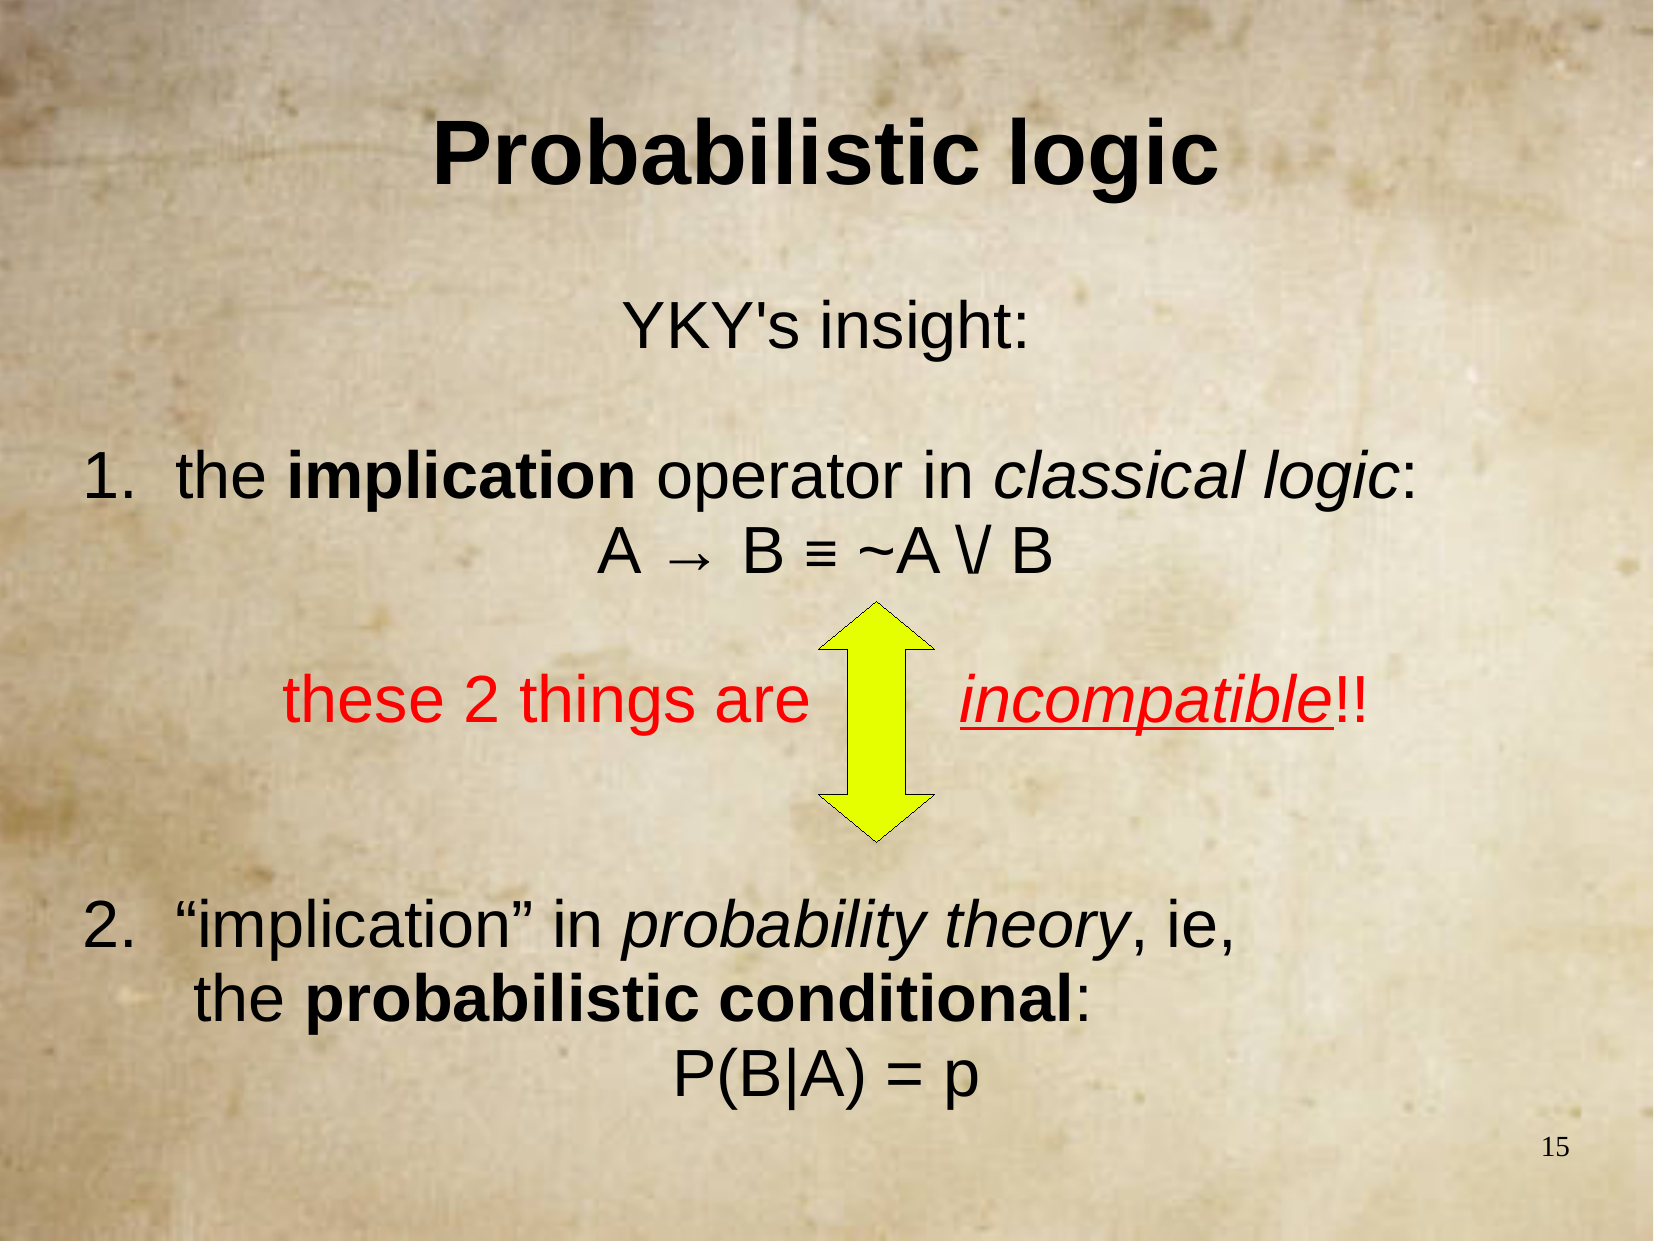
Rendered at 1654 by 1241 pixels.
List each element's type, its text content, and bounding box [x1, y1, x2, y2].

title Probabilistic logic [82, 49, 1571, 257]
subtitle YKY's insight: 1. the implication operator in classical logic: A → B ≡ ~A \/ B these 2 things are incompatible!! 2. “implication” in probability theory, ie, the probabilistic conditional: P(B|A) = p [82, 288, 1571, 1111]
picture [0, 0, 1654, 1241]
